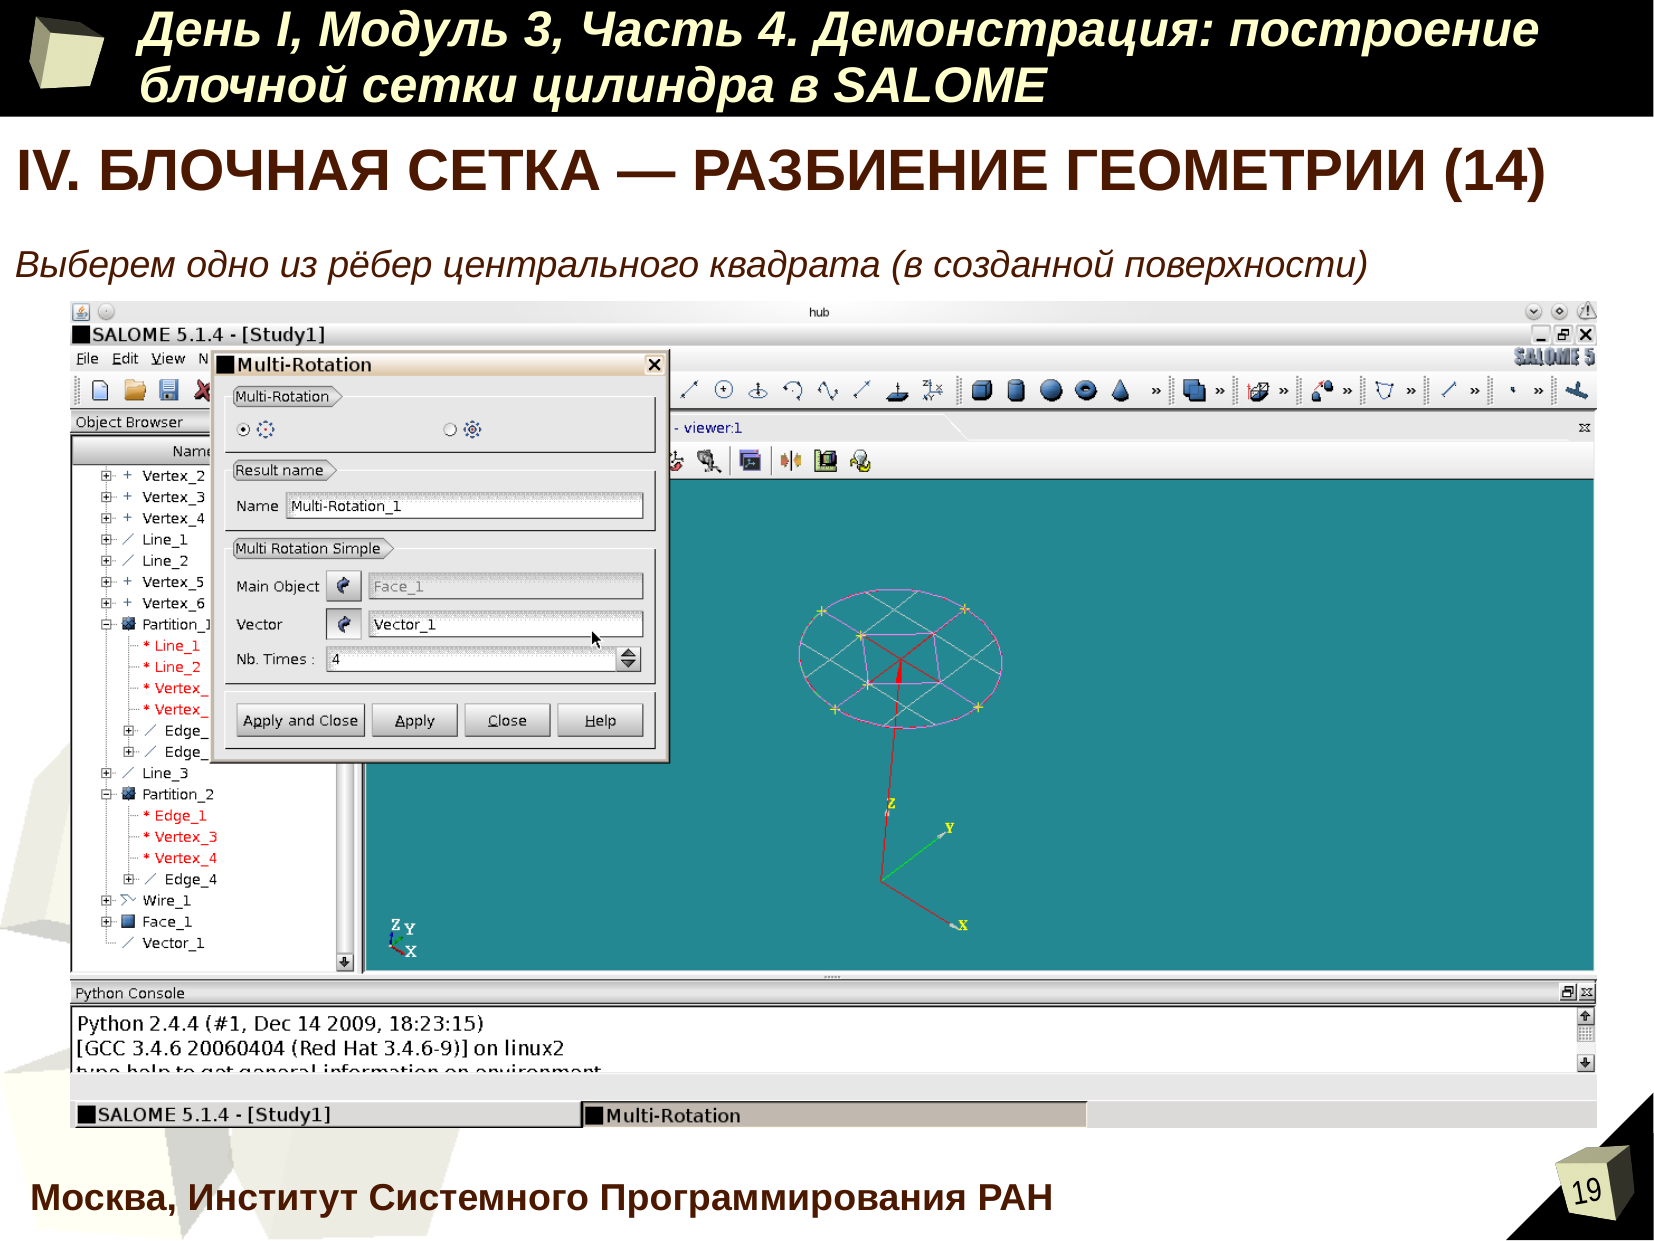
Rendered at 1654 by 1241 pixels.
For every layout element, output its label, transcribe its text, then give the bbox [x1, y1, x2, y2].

picture [464, 1193, 472, 1198]
text_box IV. БЛОЧНАЯ СЕТКА — РАЗБИЕНИЕ ГЕОМЕТРИИ (14) [1, 130, 1654, 211]
picture [0, 301, 1597, 1241]
text_box Выберем одно из рёбер центрального квадрата (в созданной поверхности) [0, 236, 1654, 294]
